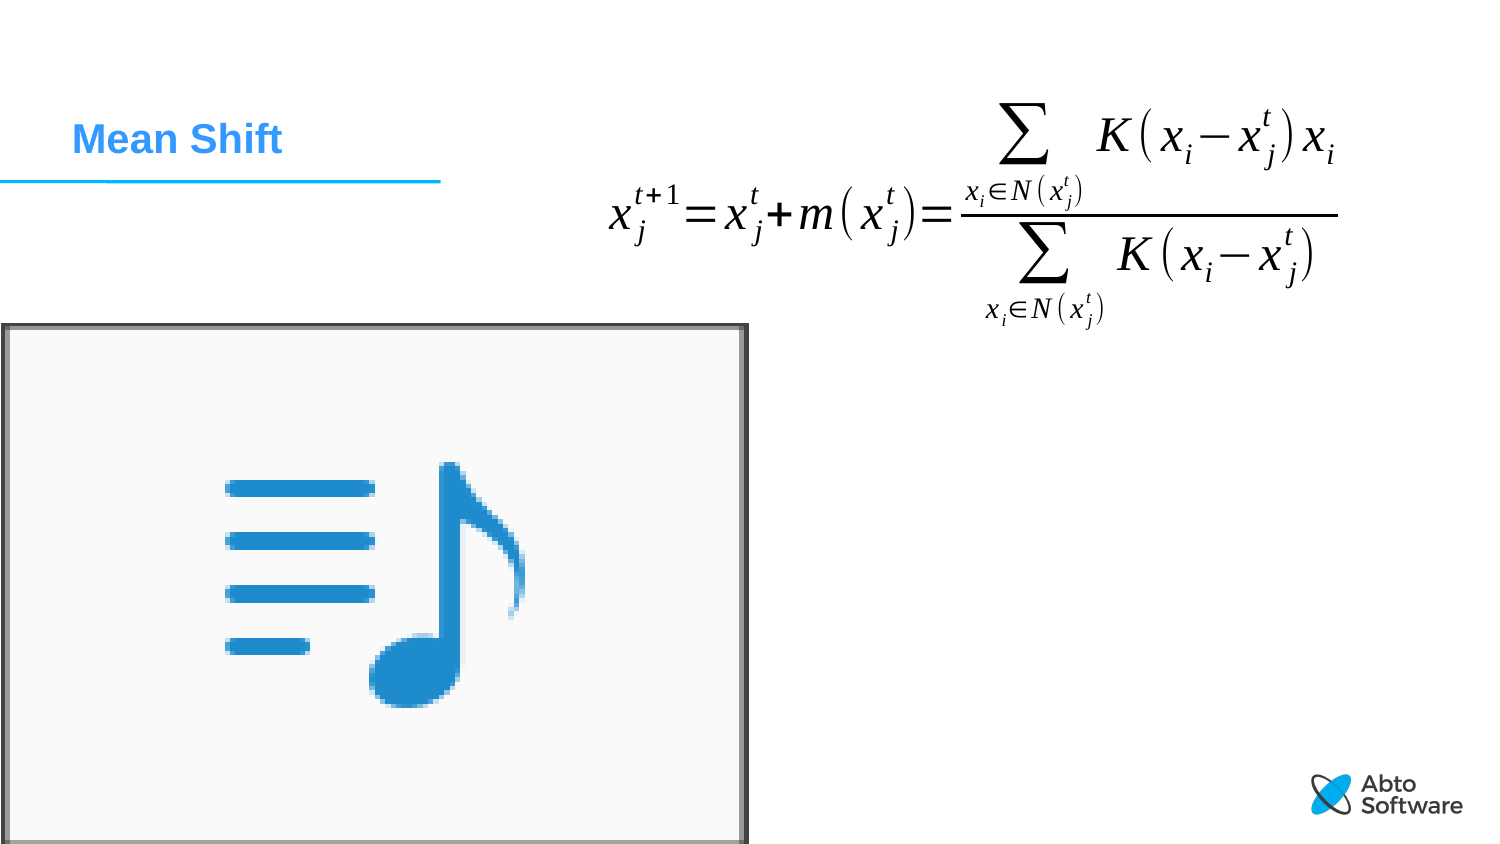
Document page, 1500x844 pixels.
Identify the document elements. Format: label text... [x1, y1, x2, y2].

text_box [0, 321, 751, 844]
picture [1299, 771, 1474, 817]
title Mean Shift [71, 68, 1311, 210]
chart [600, 100, 1347, 331]
